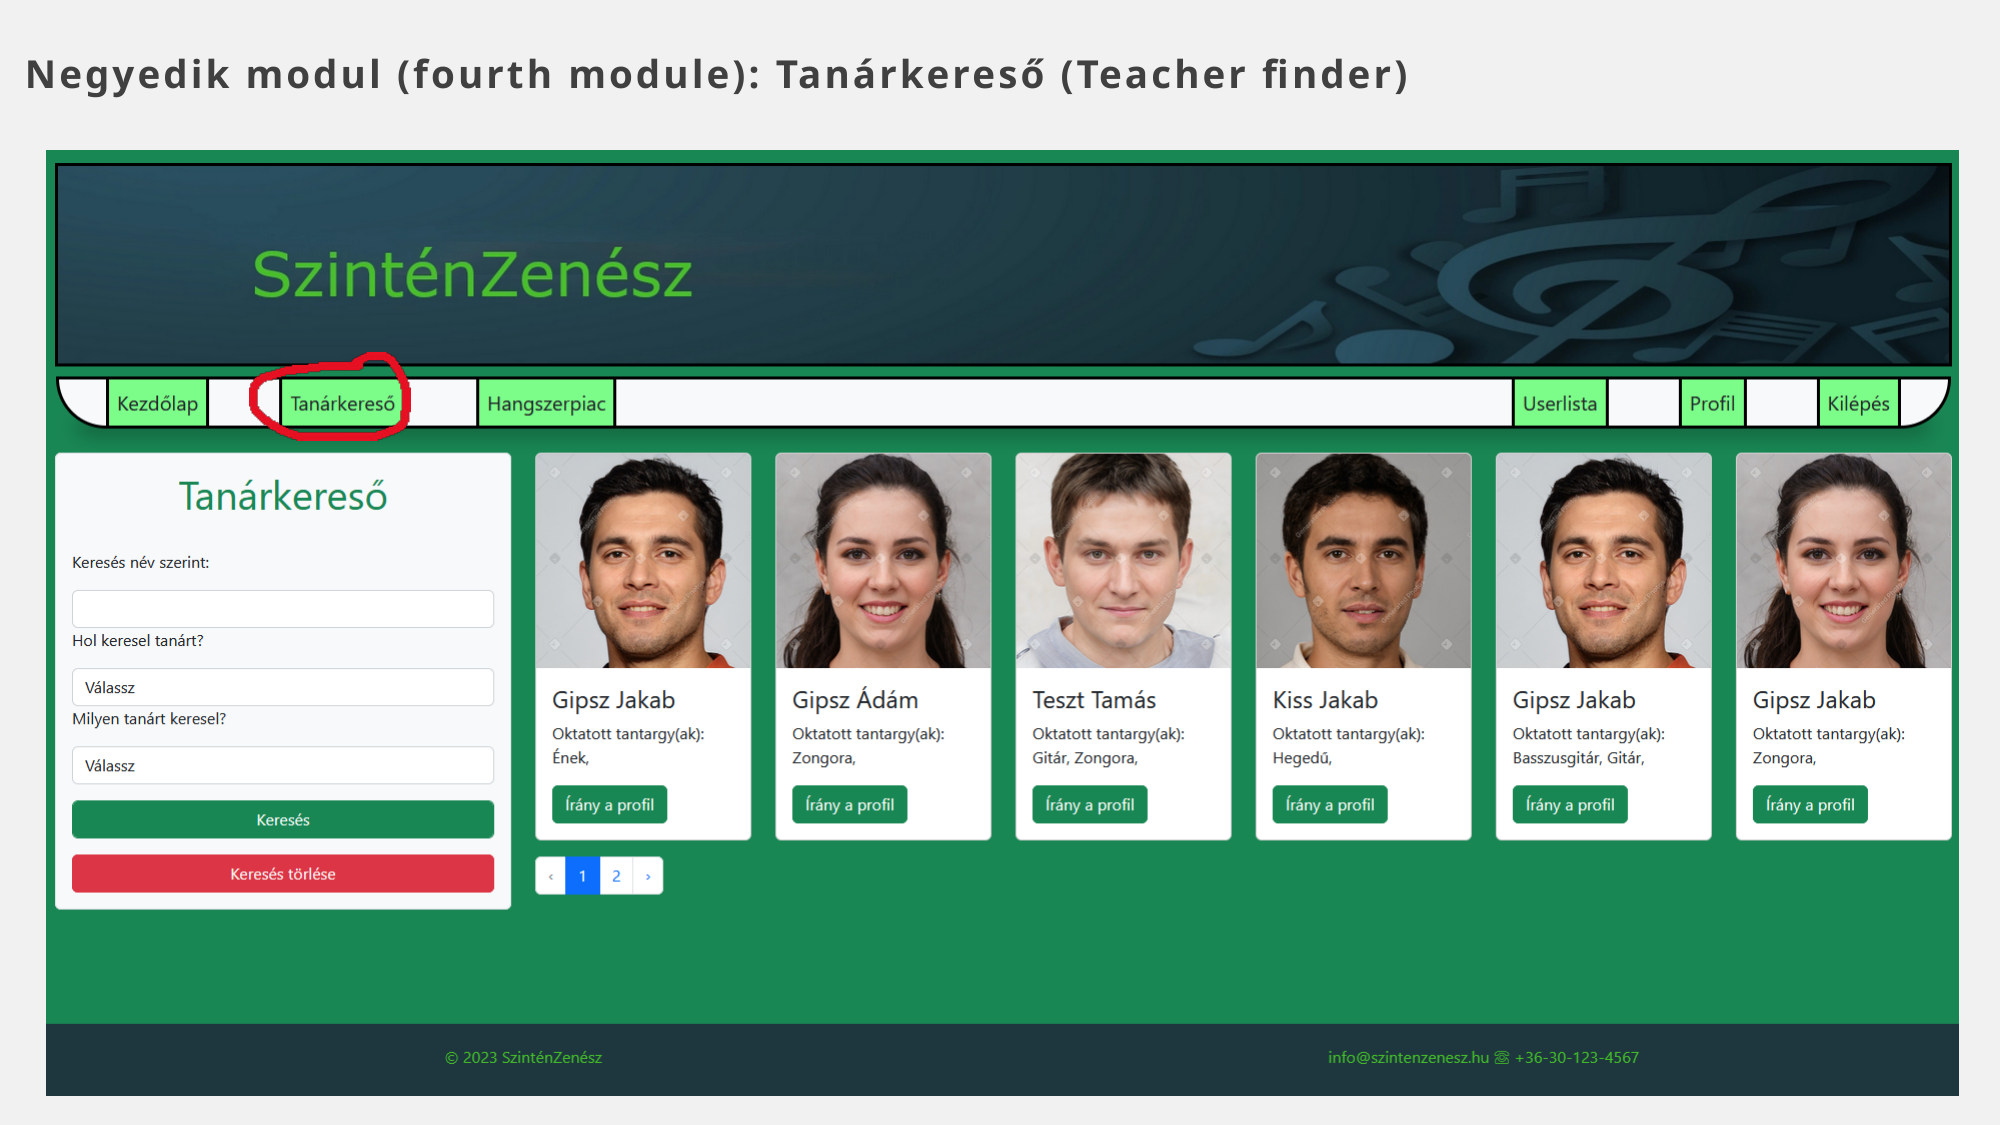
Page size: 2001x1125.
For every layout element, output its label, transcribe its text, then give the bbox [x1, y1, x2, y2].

picture [46, 150, 1959, 1096]
title Negyedik modul (fourth module): Tanárkereső (Teacher finder) [7, 17, 1992, 112]
